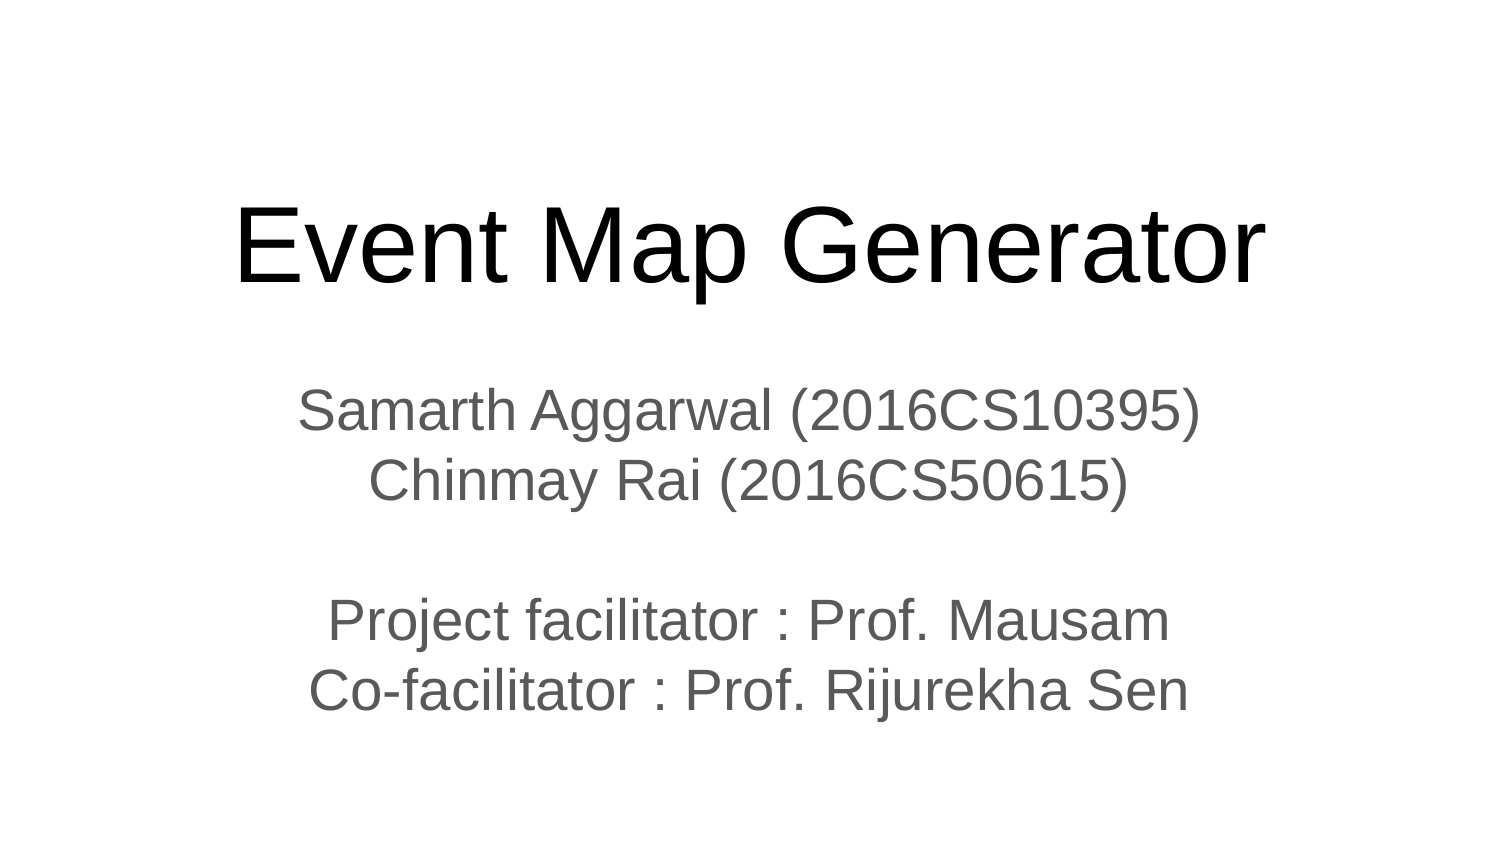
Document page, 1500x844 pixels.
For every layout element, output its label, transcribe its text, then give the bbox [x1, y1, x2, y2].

title Event Map Generator [51, 89, 1449, 320]
subtitle Samarth Aggarwal (2016CS10395) Chinmay Rai (2016CS50615) Project facilitator : Prof. Mausam Co-facilitator : Prof. Rijurekha Sen [51, 356, 1449, 487]
